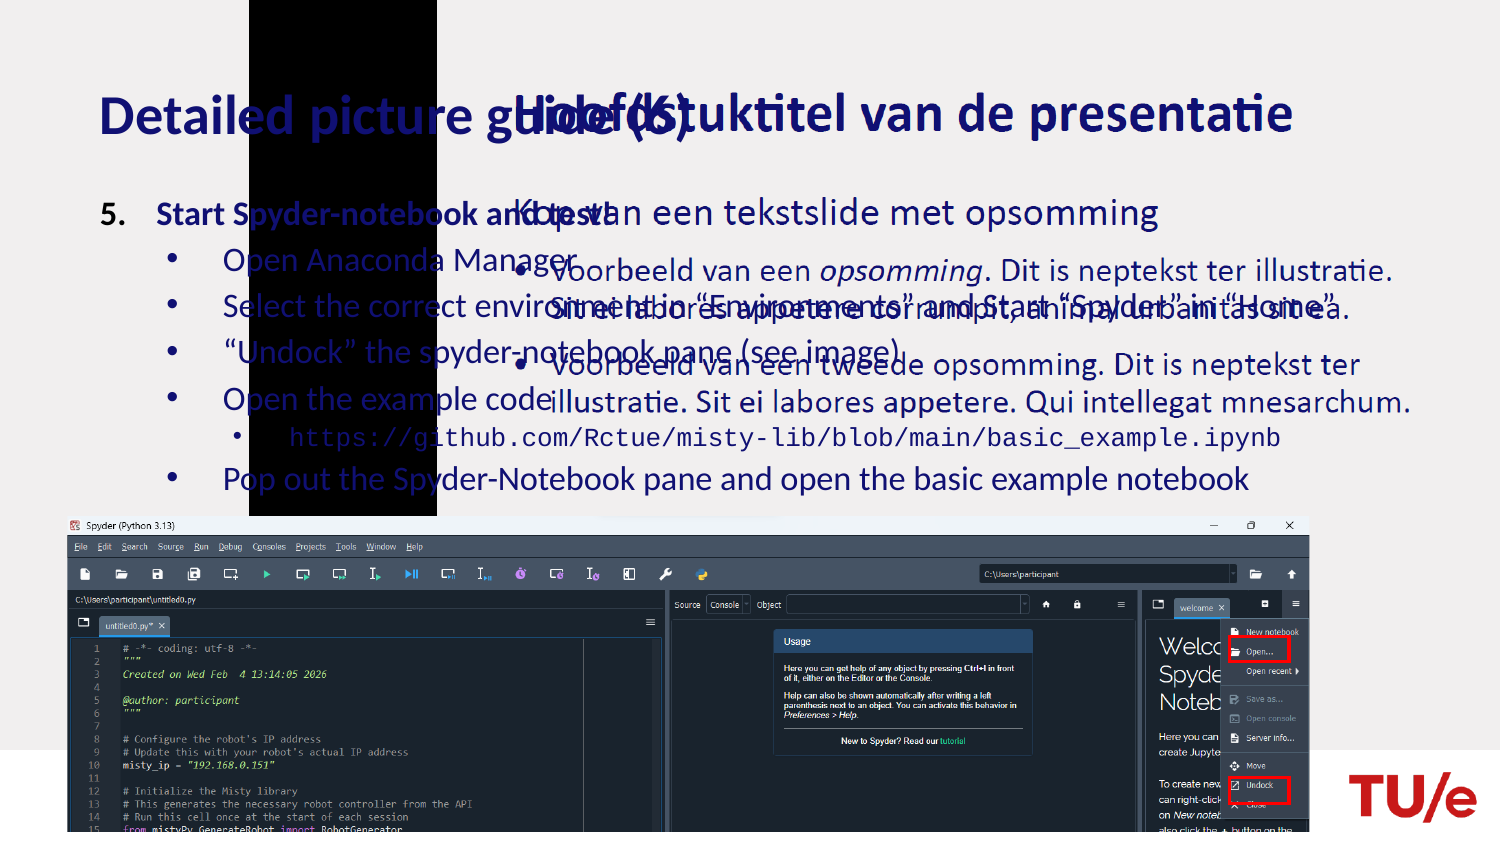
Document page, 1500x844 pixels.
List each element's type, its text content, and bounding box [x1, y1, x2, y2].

list Start Spyder-notebook and test! Open Anaconda Manager Select the correct environment in “Environments” and Start “Spyder” in “Home” “Undock” the spyder-notebook pane (see image) Open the example code https://github.com/Rctue/misty-lib/blob/main/basic_example.ipynb Pop out the Spyder-Notebook pane and open the basic example notebook [100, 194, 1400, 750]
title Detailed picture guide (6) [99, 89, 1400, 155]
picture [67, 516, 1310, 832]
